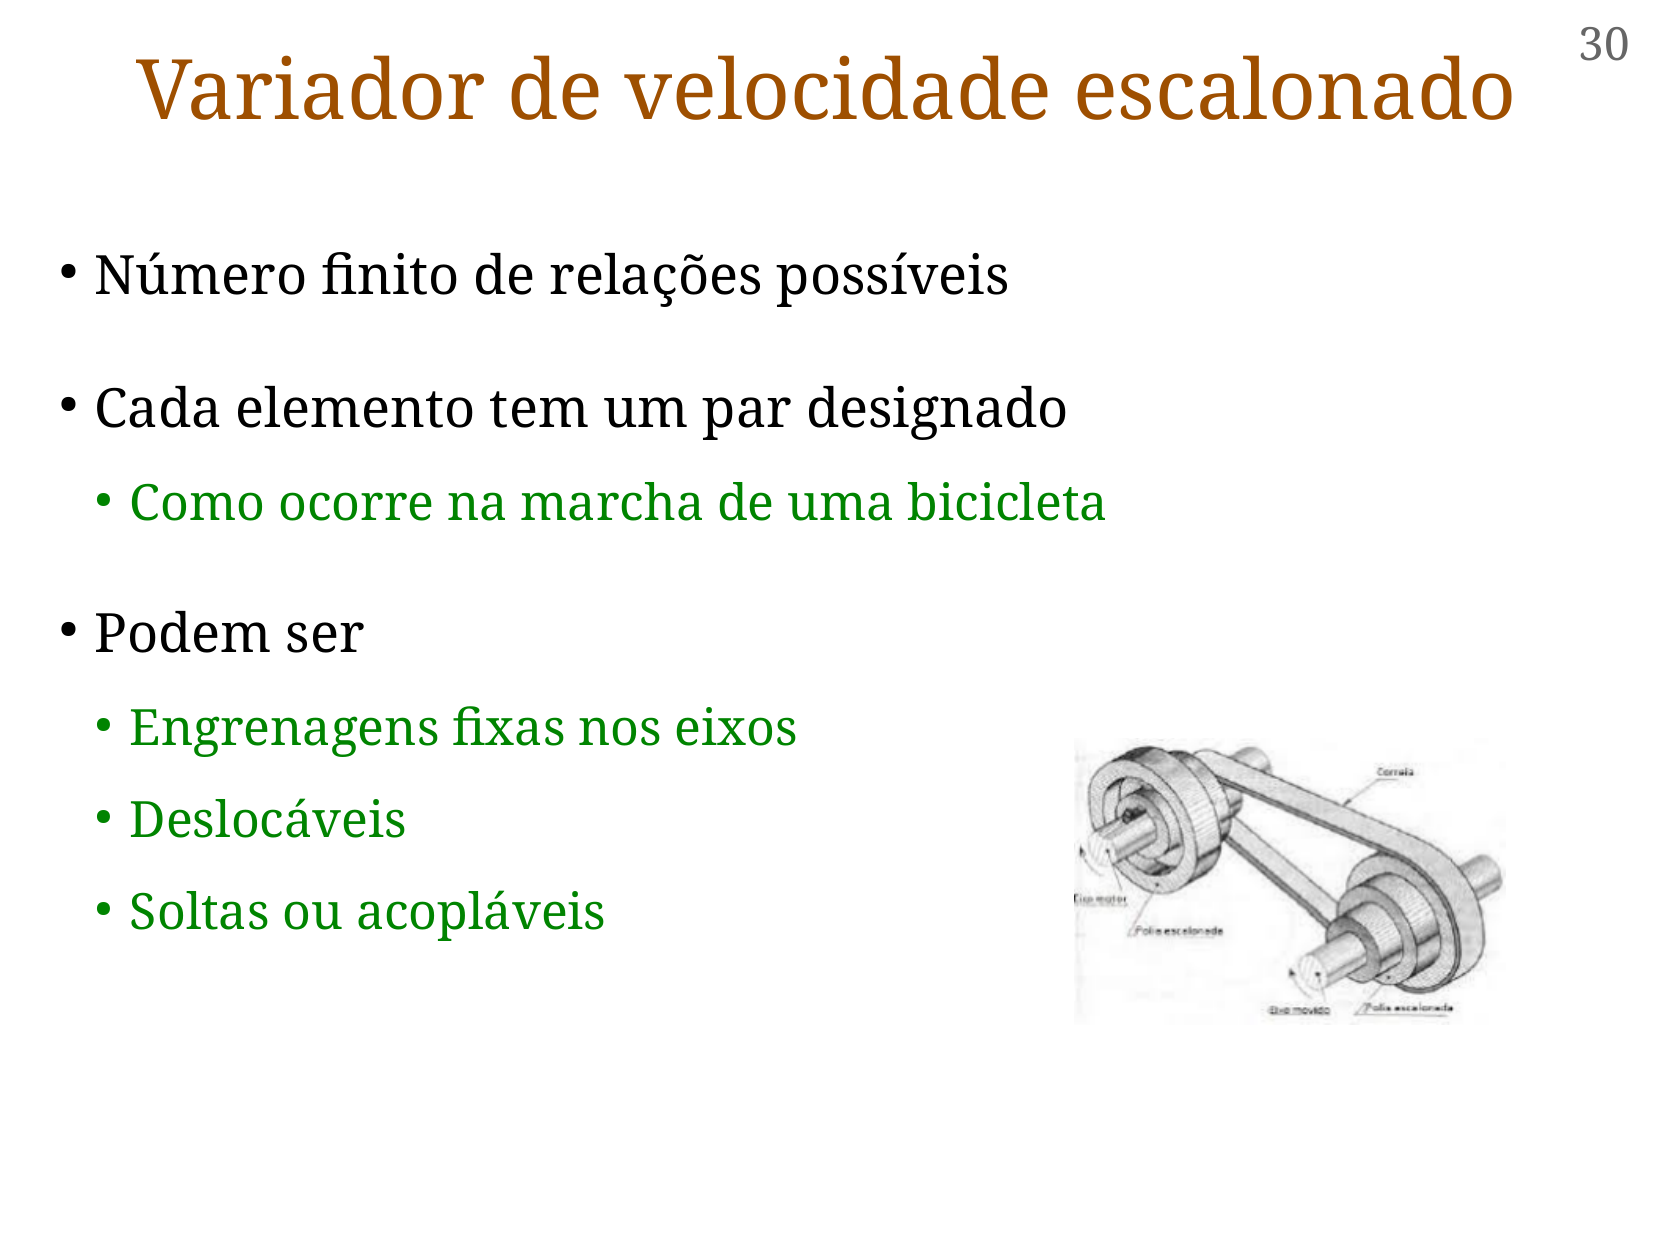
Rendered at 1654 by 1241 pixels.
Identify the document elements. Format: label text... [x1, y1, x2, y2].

list Número finito de relações possíveis Cada elemento tem um par designado Como ocorre na marcha de uma bicicleta Podem ser Engrenagens fixas nos eixos Deslocáveis Soltas ou acopláveis [59, 236, 1595, 1211]
title Variador de velocidade escalonado [59, 29, 1595, 148]
picture [1074, 738, 1506, 1025]
